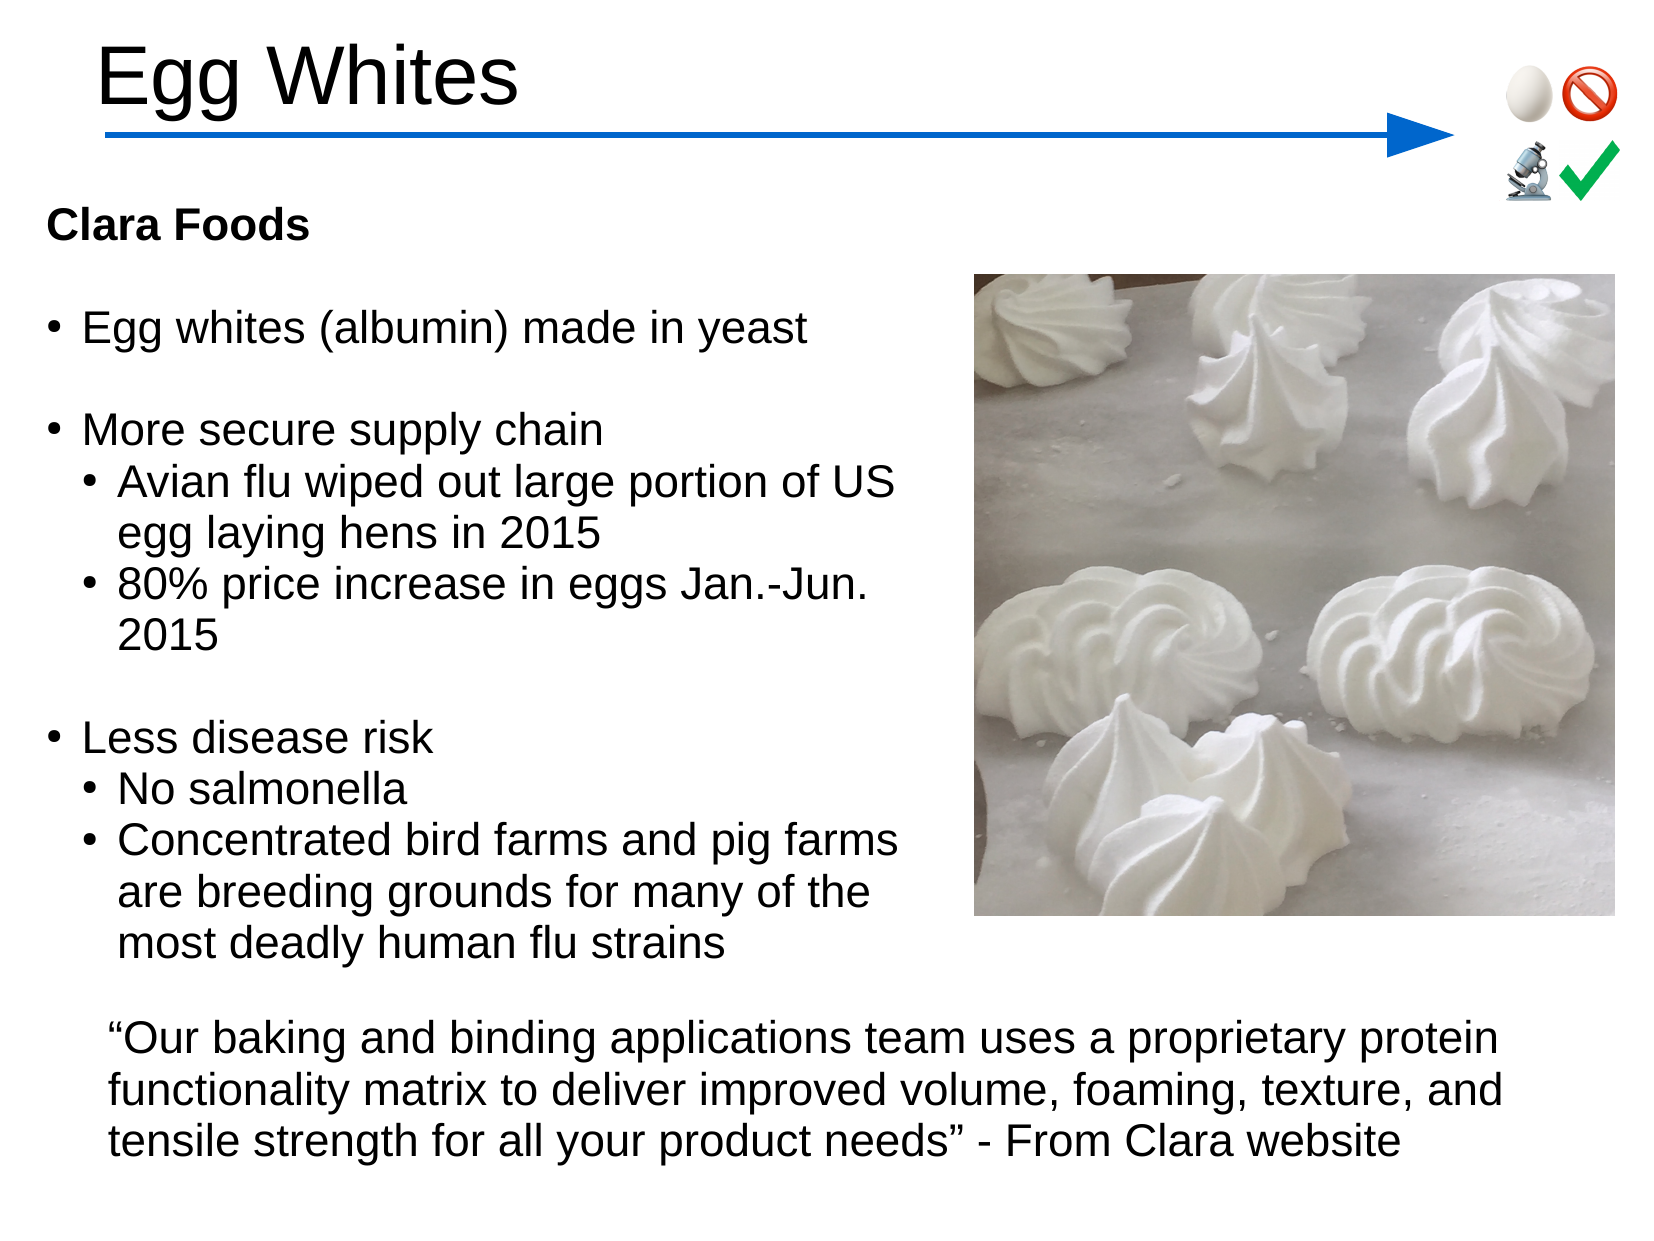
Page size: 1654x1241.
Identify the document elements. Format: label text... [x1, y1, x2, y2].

text_box Clara Foods Egg whites (albumin) made in yeast More secure supply chain Avian flu wiped out large portion of US egg laying hens in 2015 80% price increase in eggs Jan.-Jun. 2015 Less disease risk No salmonella Concentrated bird farms and pig farms are breeding grounds for many of the most deadly human flu strains [14, 175, 975, 1203]
text_box Egg Whites [63, 5, 1380, 240]
text_box “Our baking and binding applications team uses a proprietary protein functionality matrix to deliver improved volume, foaming, texture, and tensile strength for all your product needs” - From Clara website [93, 1005, 1533, 1225]
picture [974, 274, 1615, 916]
picture [1499, 140, 1620, 201]
picture [1499, 63, 1620, 124]
